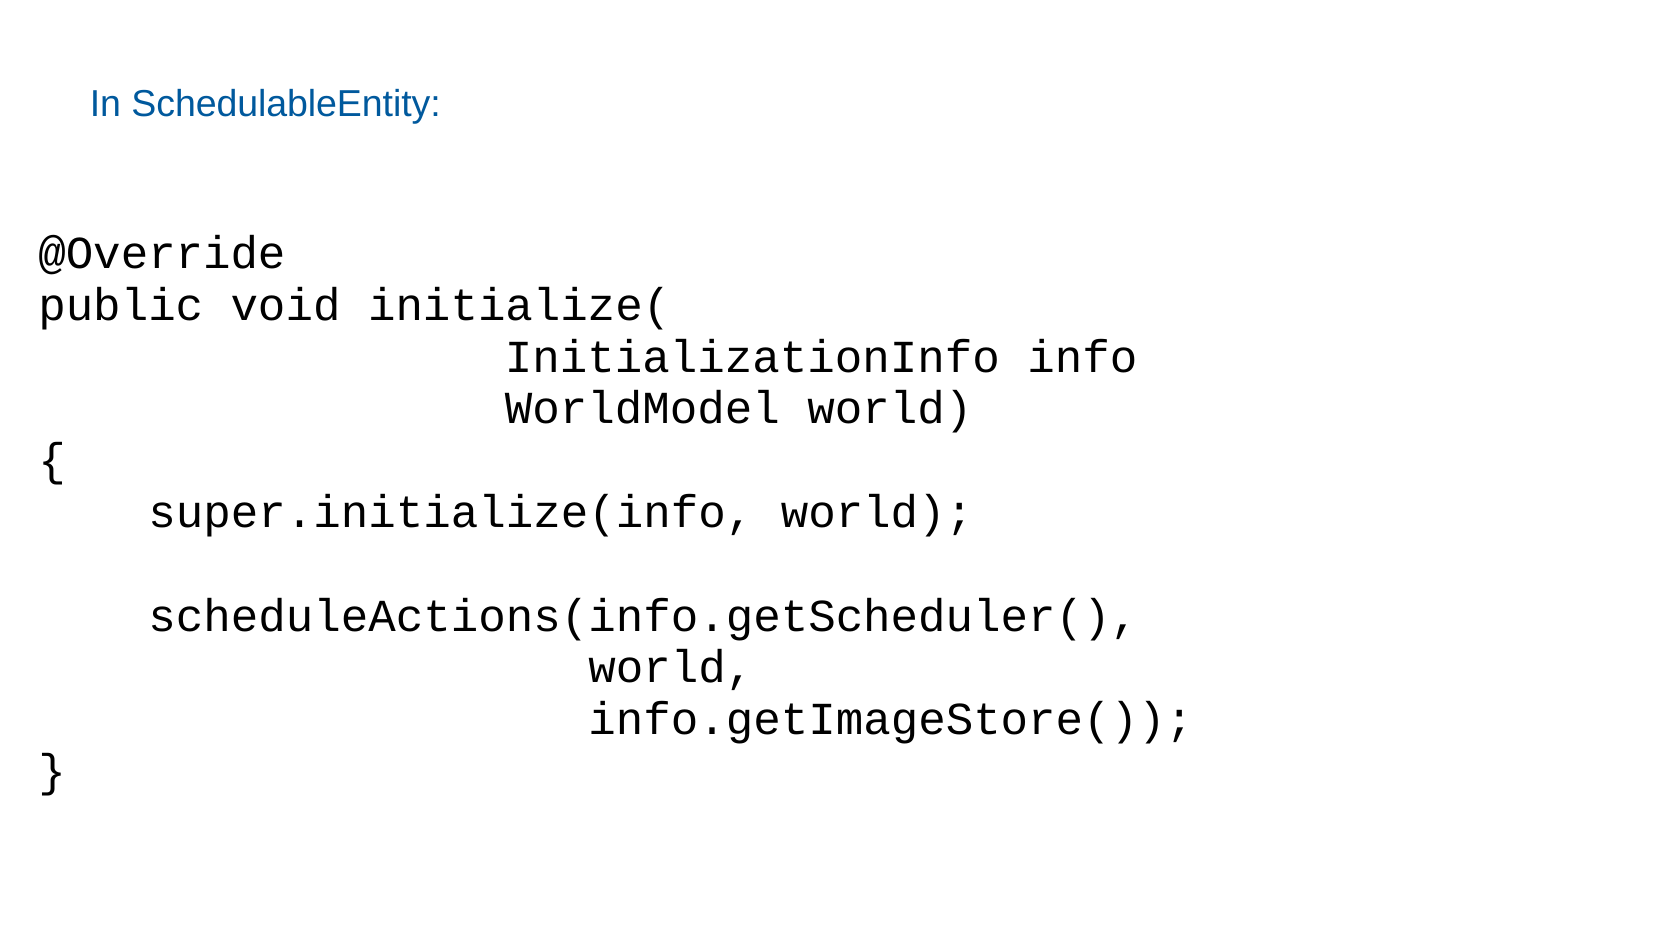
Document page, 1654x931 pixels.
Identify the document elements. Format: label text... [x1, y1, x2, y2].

text_box In SchedulableEntity: [75, 75, 457, 132]
text_box @Override public void initialize( InitializationInfo info WorldModel world) { super.initialize(info, world); scheduleActions(info.getScheduler(), world, info.getImageStore()); } [23, 120, 1479, 931]
